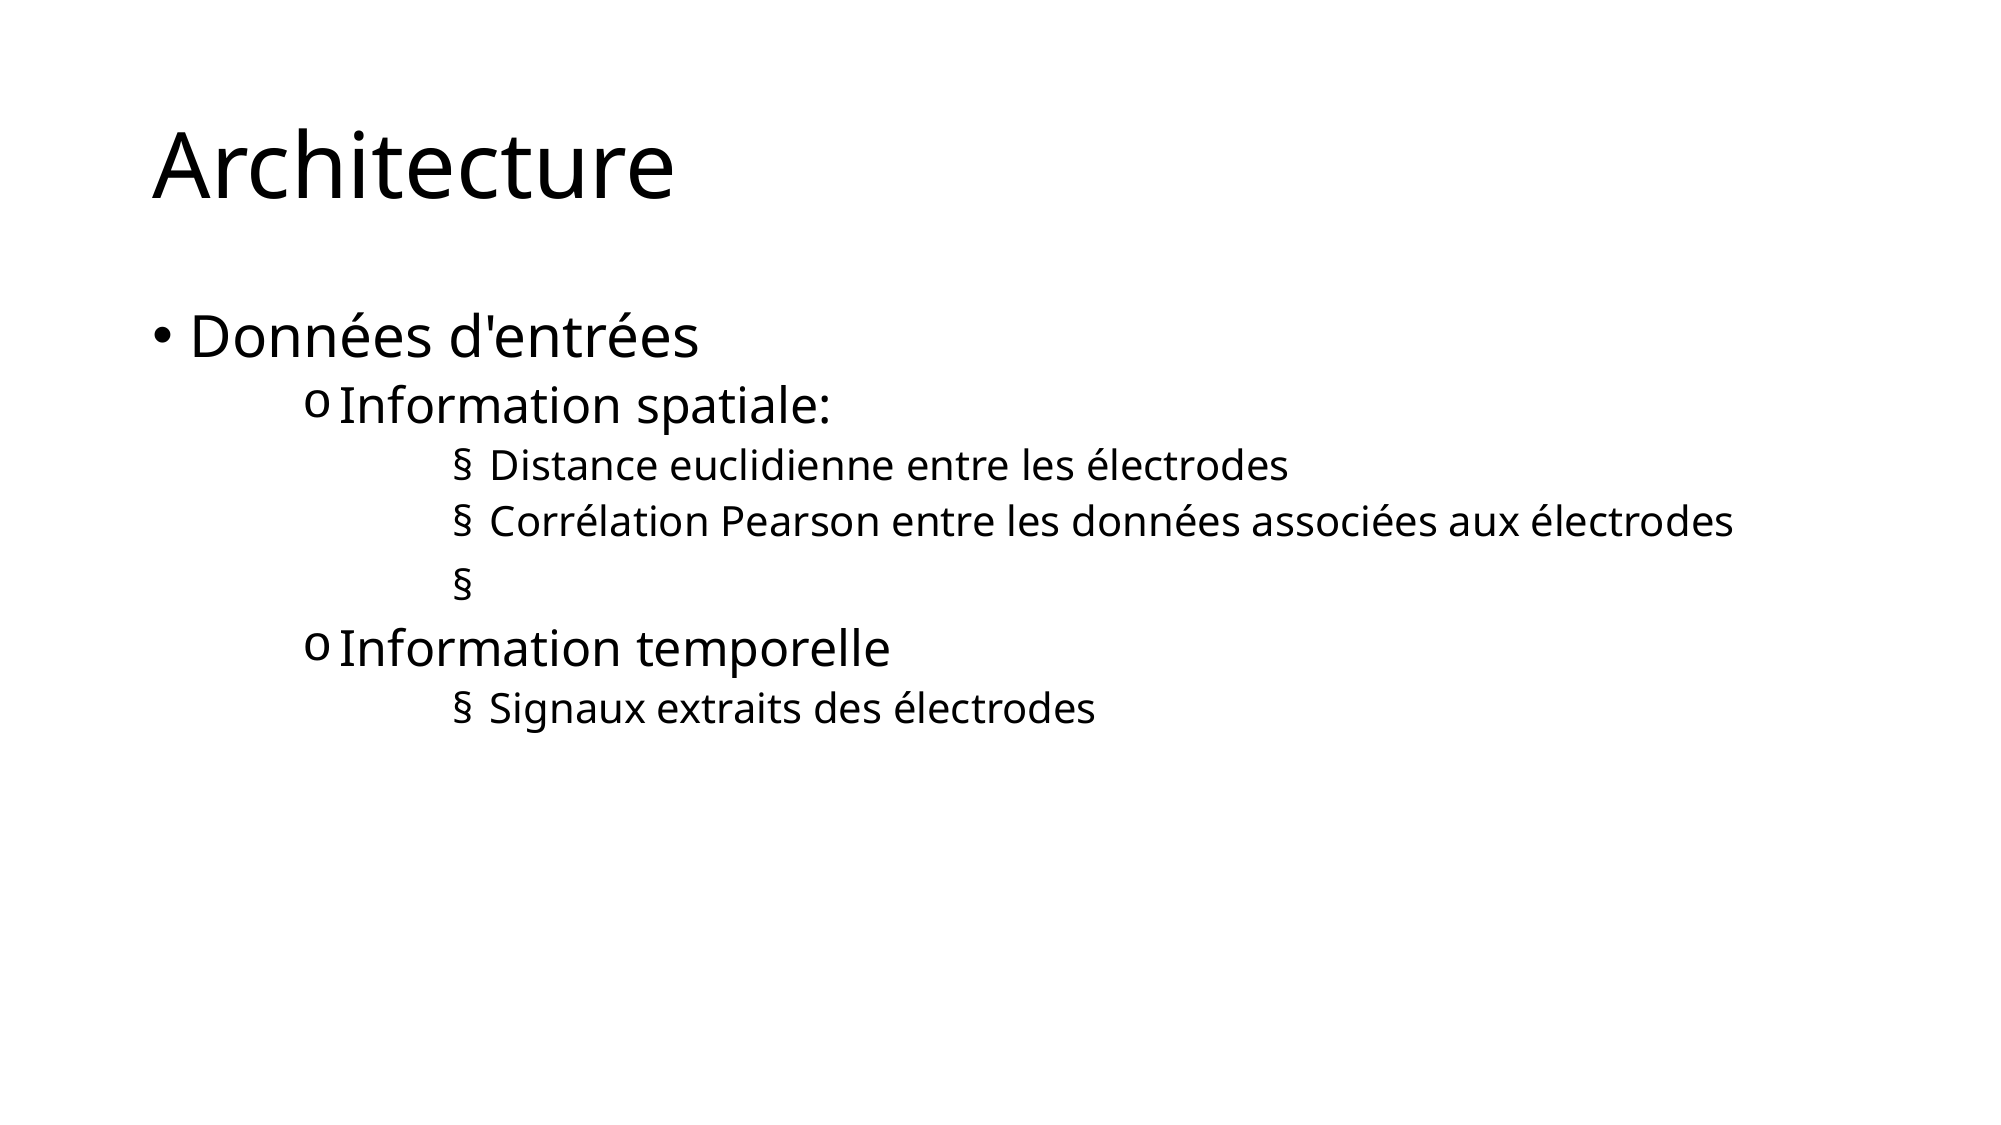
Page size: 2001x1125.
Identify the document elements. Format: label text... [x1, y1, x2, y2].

title Architecture [137, 59, 1863, 278]
list Données d'entrées Information spatiale: Distance euclidienne entre les électrodes Corrélation Pearson entre les données associées aux électrodes Information temporelle Signaux extraits des électrodes [137, 299, 1863, 1014]
